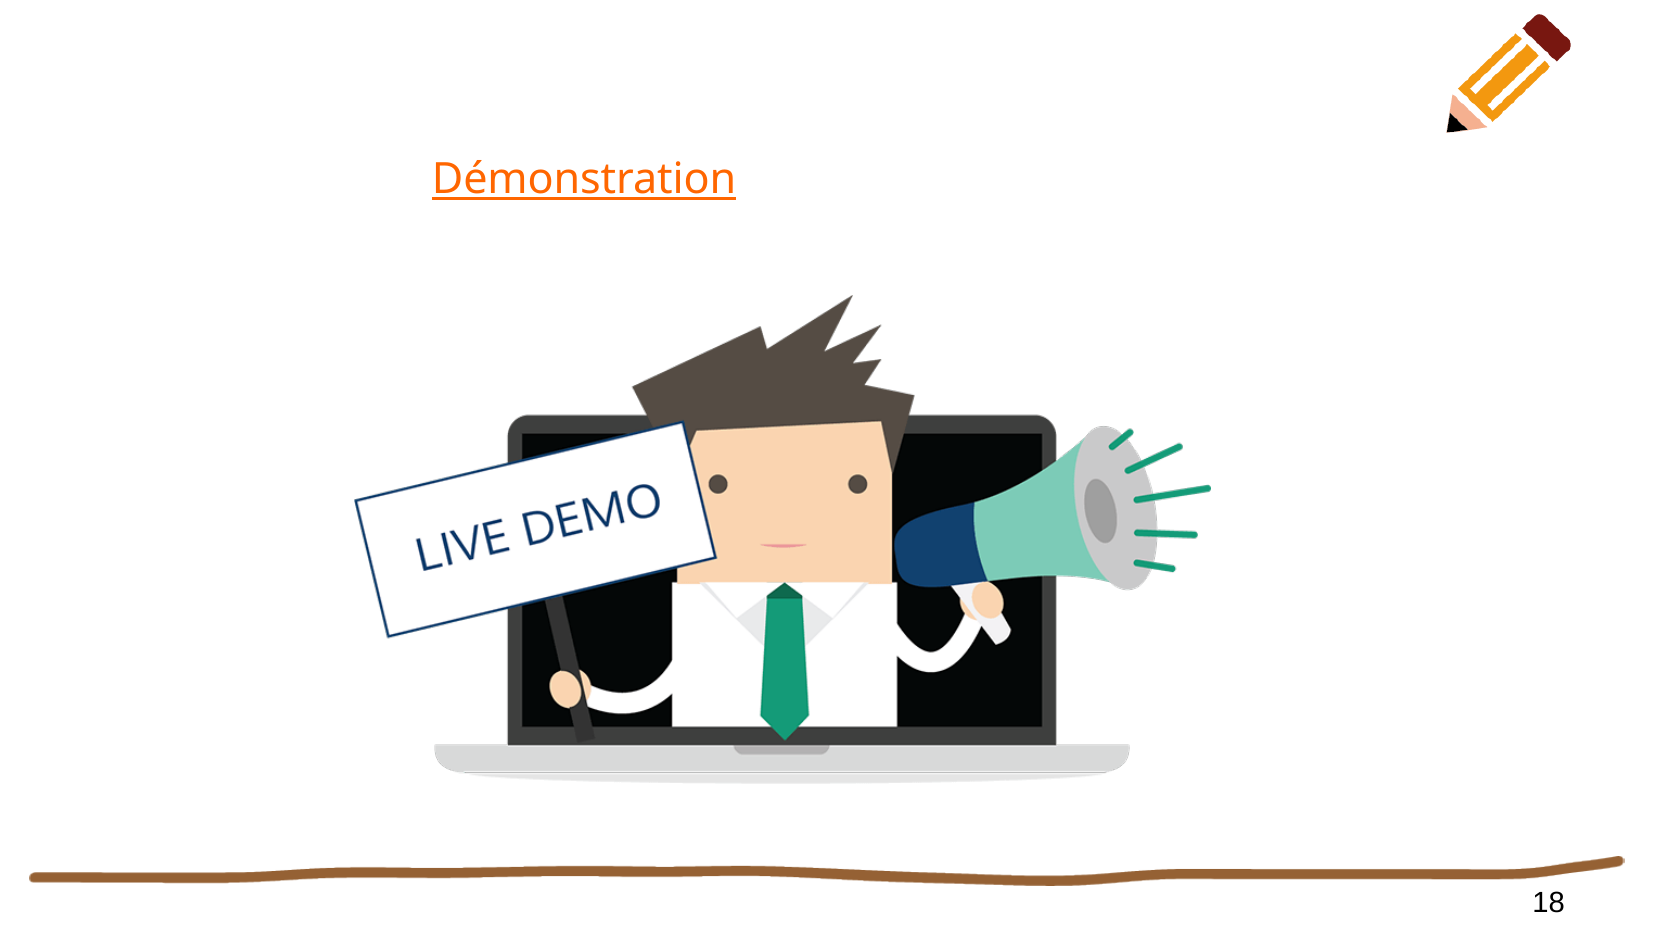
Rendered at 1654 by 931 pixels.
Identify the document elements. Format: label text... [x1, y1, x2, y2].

picture [354, 295, 1211, 784]
picture [1446, 14, 1571, 133]
picture [29, 856, 1625, 886]
list Démonstration [59, 147, 1595, 207]
